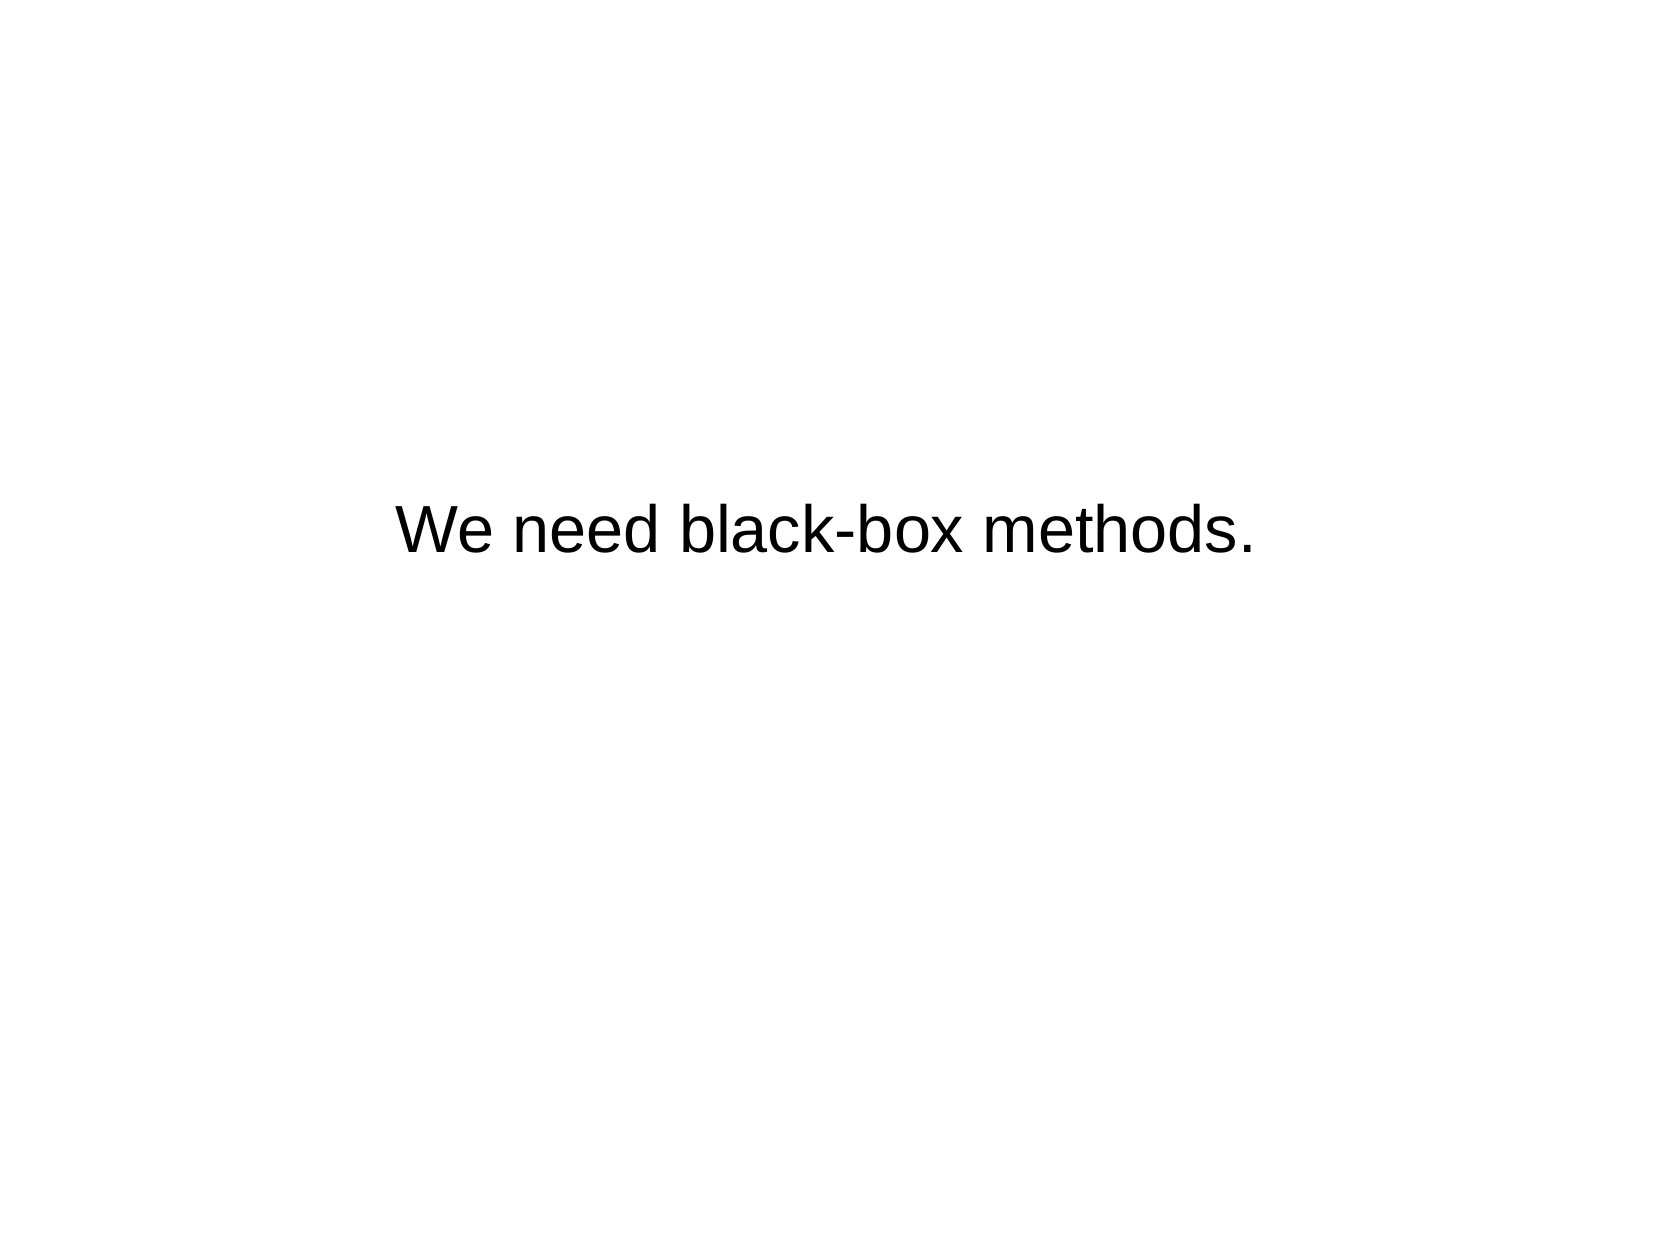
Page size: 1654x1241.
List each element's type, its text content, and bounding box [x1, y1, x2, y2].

subtitle We need black-box methods. [82, 49, 1571, 1010]
